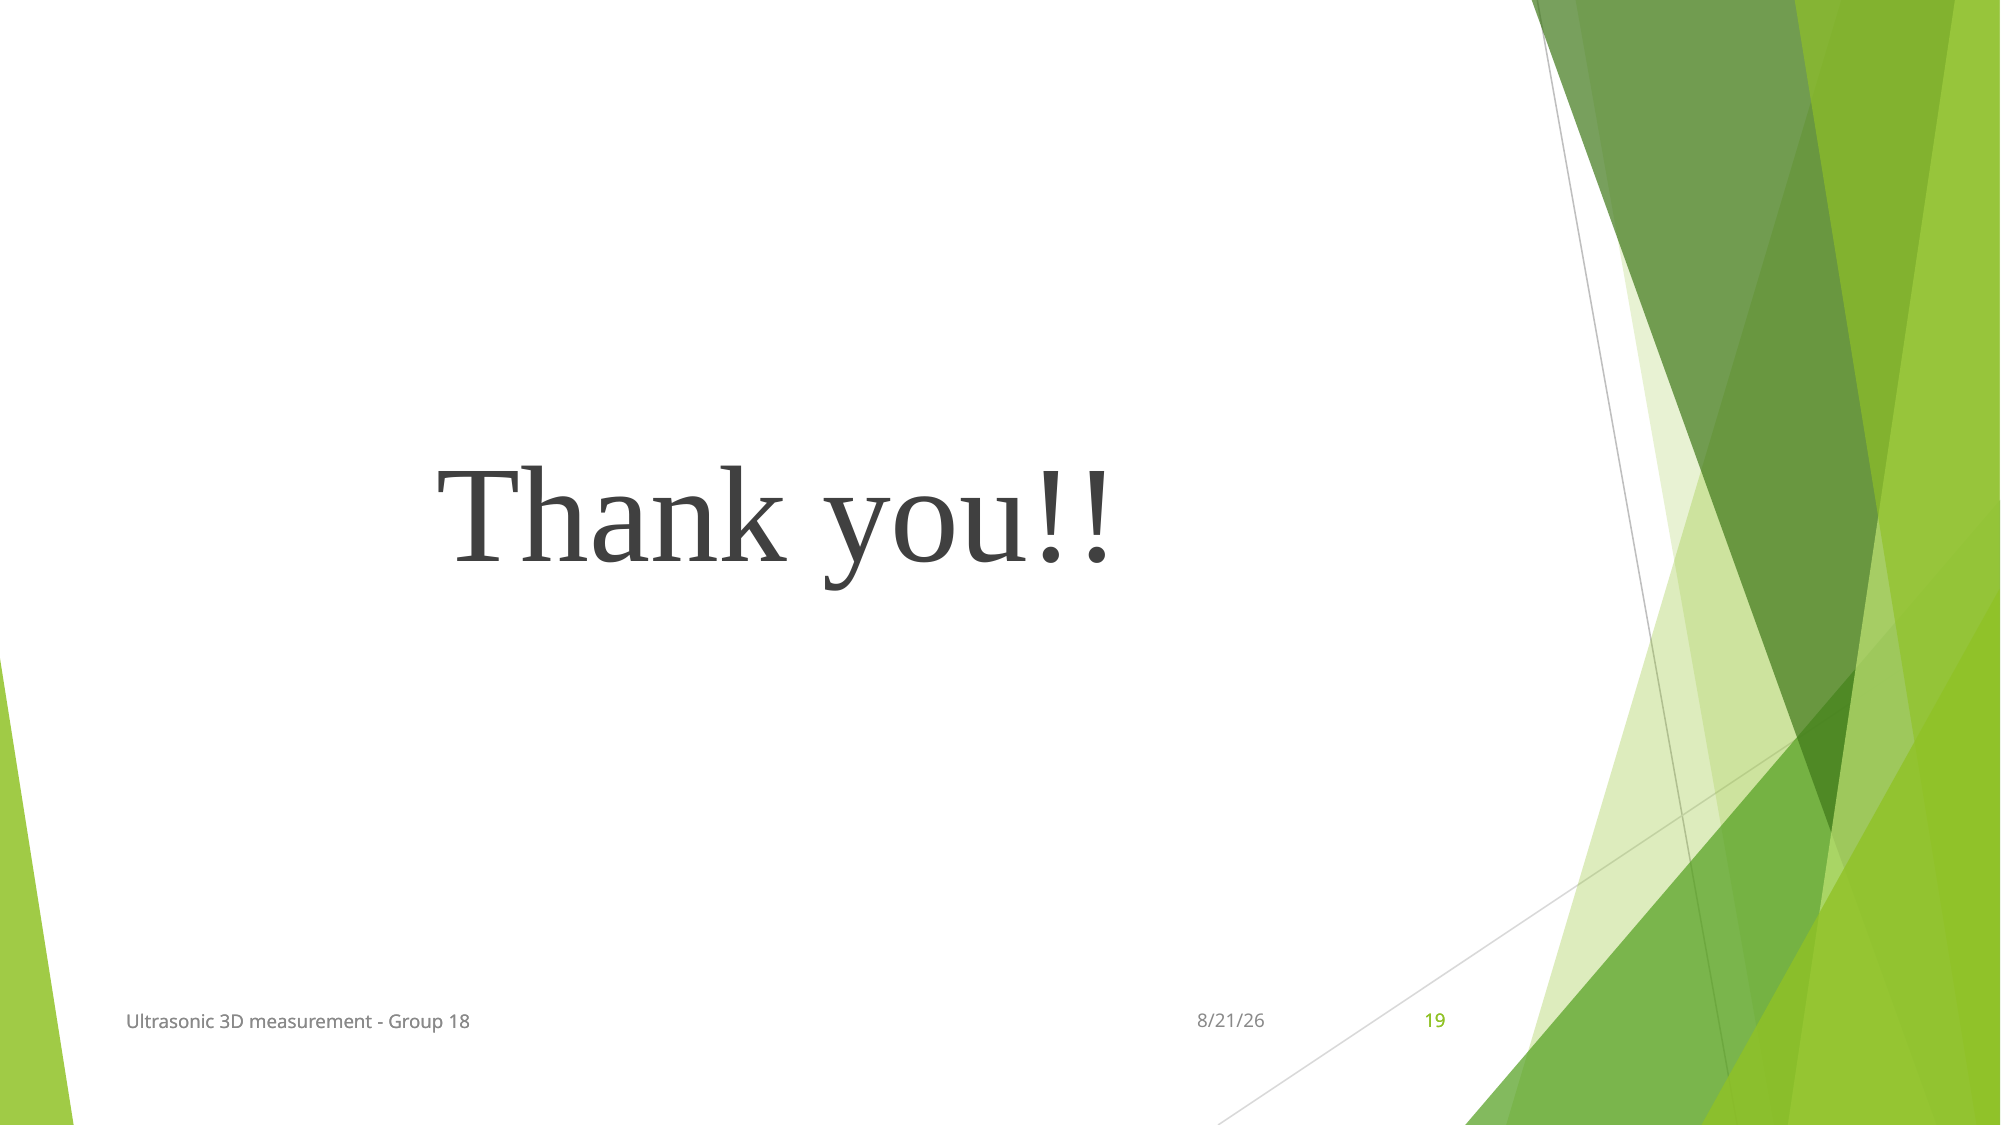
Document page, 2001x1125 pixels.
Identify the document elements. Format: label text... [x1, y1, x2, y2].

text_box Ultrasonic 3D measurement - Group 18 [111, 991, 1145, 1051]
text_box 2/5/2019 [1181, 991, 1332, 1051]
list Thank you!! [111, 416, 1522, 992]
text_box [1409, 991, 1522, 1051]
